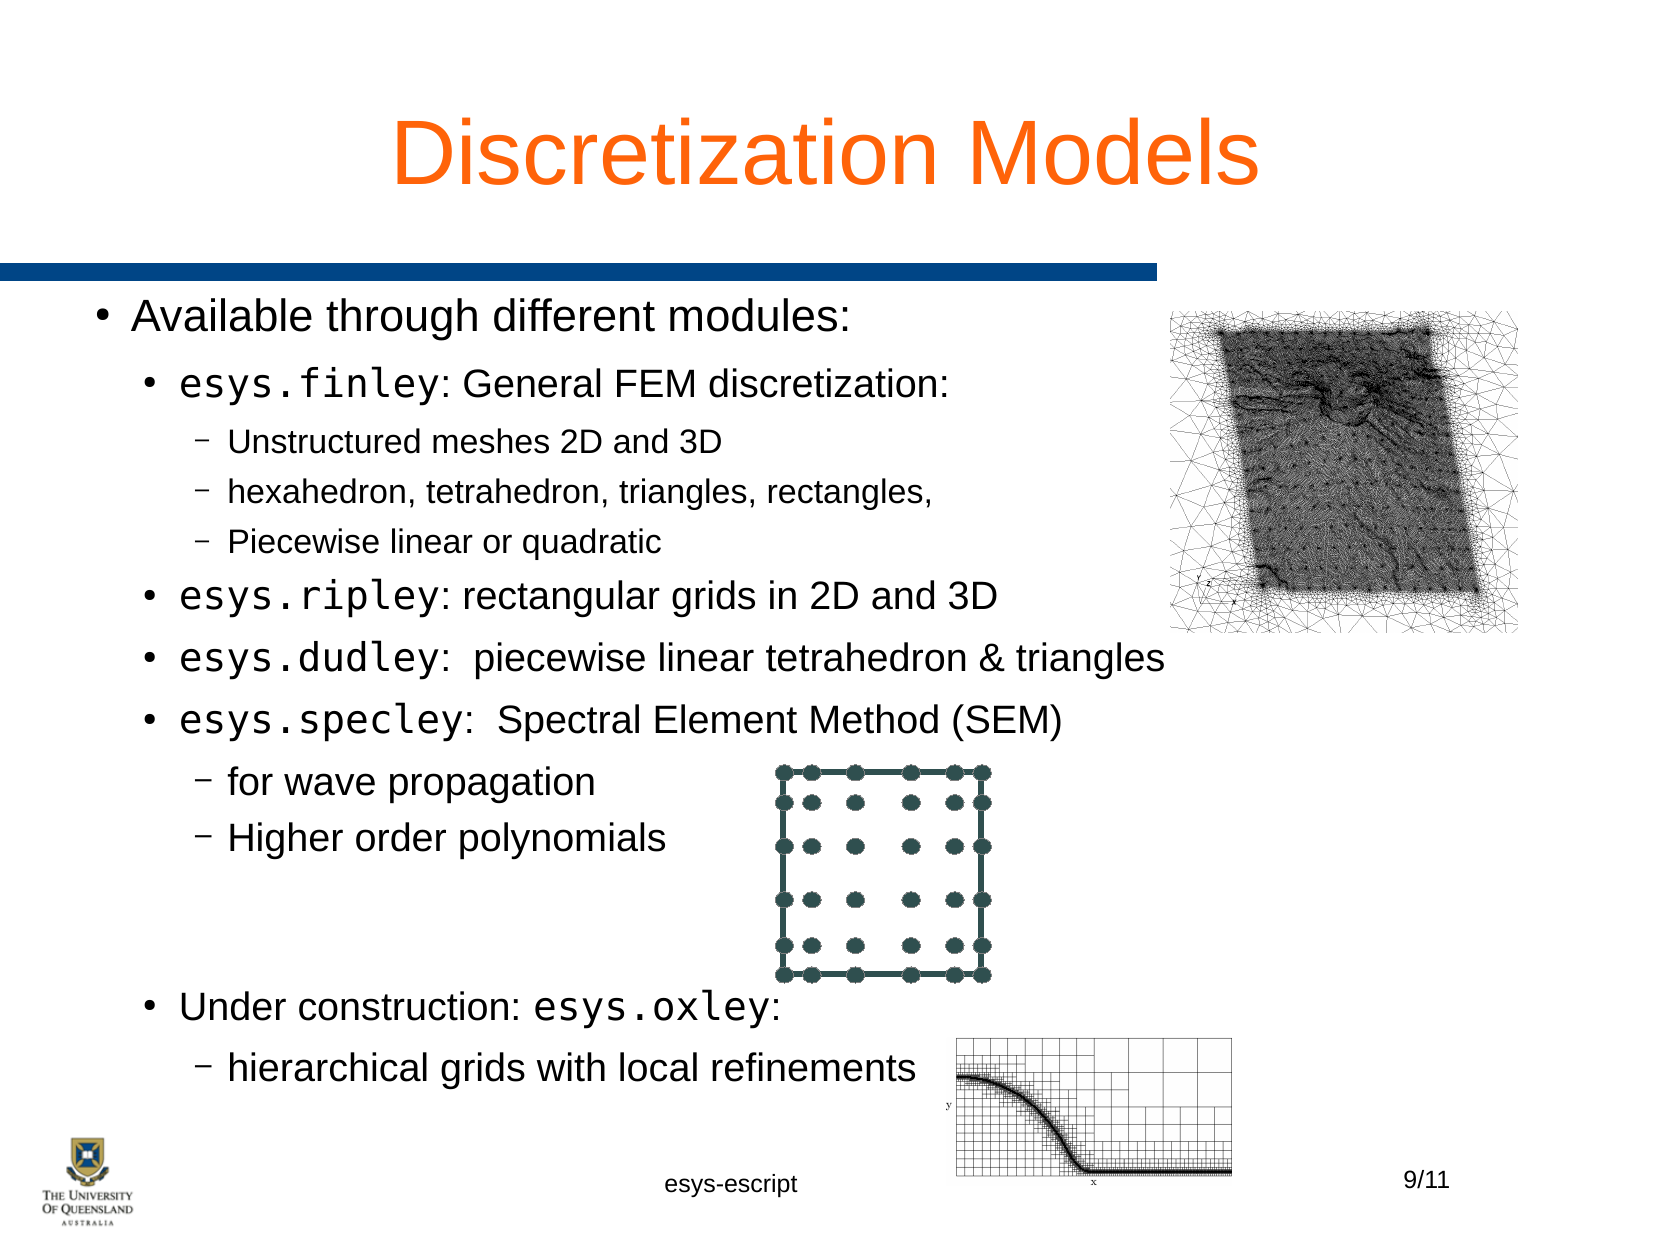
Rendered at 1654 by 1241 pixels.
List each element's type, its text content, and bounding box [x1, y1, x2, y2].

text_box [846, 764, 865, 781]
text_box [775, 937, 794, 954]
text_box [802, 891, 822, 908]
text_box [945, 966, 965, 984]
text_box [945, 891, 965, 908]
text_box [775, 966, 794, 984]
text_box [846, 838, 865, 855]
text_box [945, 838, 965, 855]
text_box [846, 937, 865, 954]
text_box [901, 891, 921, 908]
text_box [972, 838, 992, 855]
text_box [901, 966, 921, 984]
text_box [945, 764, 965, 781]
text_box [945, 794, 965, 811]
text_box [945, 937, 965, 954]
text_box [972, 891, 992, 908]
picture [35, 1133, 142, 1235]
text_box [846, 794, 865, 811]
text_box [972, 937, 992, 954]
picture [946, 1037, 1232, 1186]
text_box [775, 764, 794, 781]
text_box [775, 891, 794, 908]
text_box [802, 937, 822, 954]
text_box [802, 838, 822, 855]
text_box [802, 966, 822, 984]
text_box [901, 838, 921, 855]
text_box [972, 764, 992, 781]
text_box [775, 794, 794, 811]
text_box [802, 764, 822, 781]
list Available through different modules: esys.finley: General FEM discretization: Unstructured meshes 2D and 3D hexahedron, tetrahedron, triangles, rectangles, Piecewise linear or quadratic esys.ripley: rectangular grids in 2D and 3D esys.dudley: piecewise linear tetrahedron & triangles esys.specley: Spectral Element Method (SEM) for wave propagation Higher order polynomials Under construction: esys.oxley: hierarchical grids with local refinements [82, 290, 1571, 1103]
text_box [846, 966, 865, 984]
text_box [972, 966, 992, 984]
text_box [802, 794, 822, 811]
text_box [972, 794, 992, 811]
text_box [901, 794, 921, 811]
title Discretization Models [82, 49, 1571, 257]
text_box [846, 891, 865, 908]
picture [1170, 311, 1518, 633]
text_box [901, 937, 921, 954]
text_box [901, 764, 921, 781]
text_box [775, 838, 794, 855]
